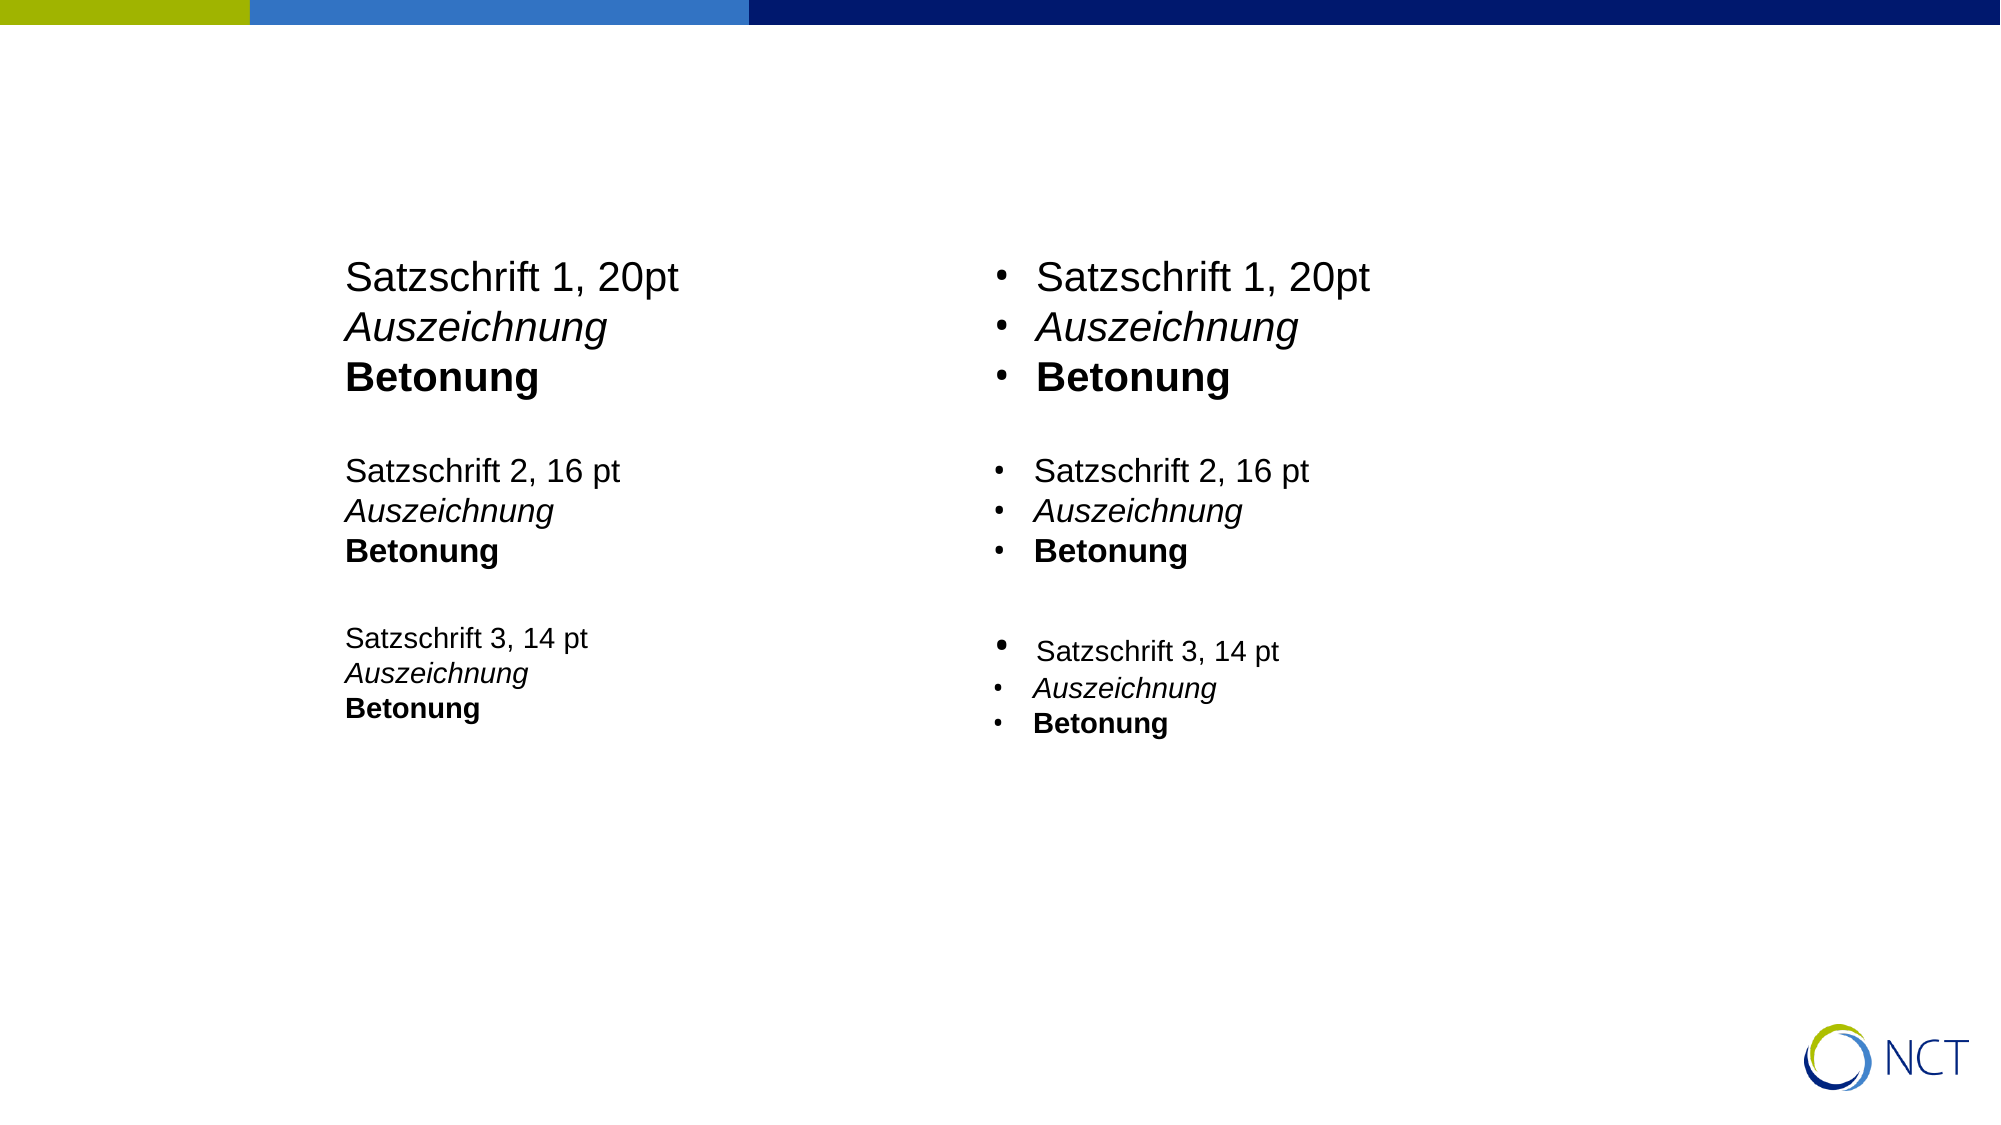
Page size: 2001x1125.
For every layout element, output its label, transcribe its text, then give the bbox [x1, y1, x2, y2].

picture [1804, 1024, 1969, 1091]
text_box Satzschrift 1, 20pt Auszeichnung Betonung Satzschrift 2, 16 pt Auszeichnung Betonung Satzschrift 3, 14 pt Auszeichnung Betonung [345, 249, 755, 750]
text_box Satzschrift 1, 20pt Auszeichnung Betonung Satzschrift 2, 16 pt Auszeichnung Betonung Satzschrift 3, 14 pt Auszeichnung Betonung [989, 249, 1371, 740]
